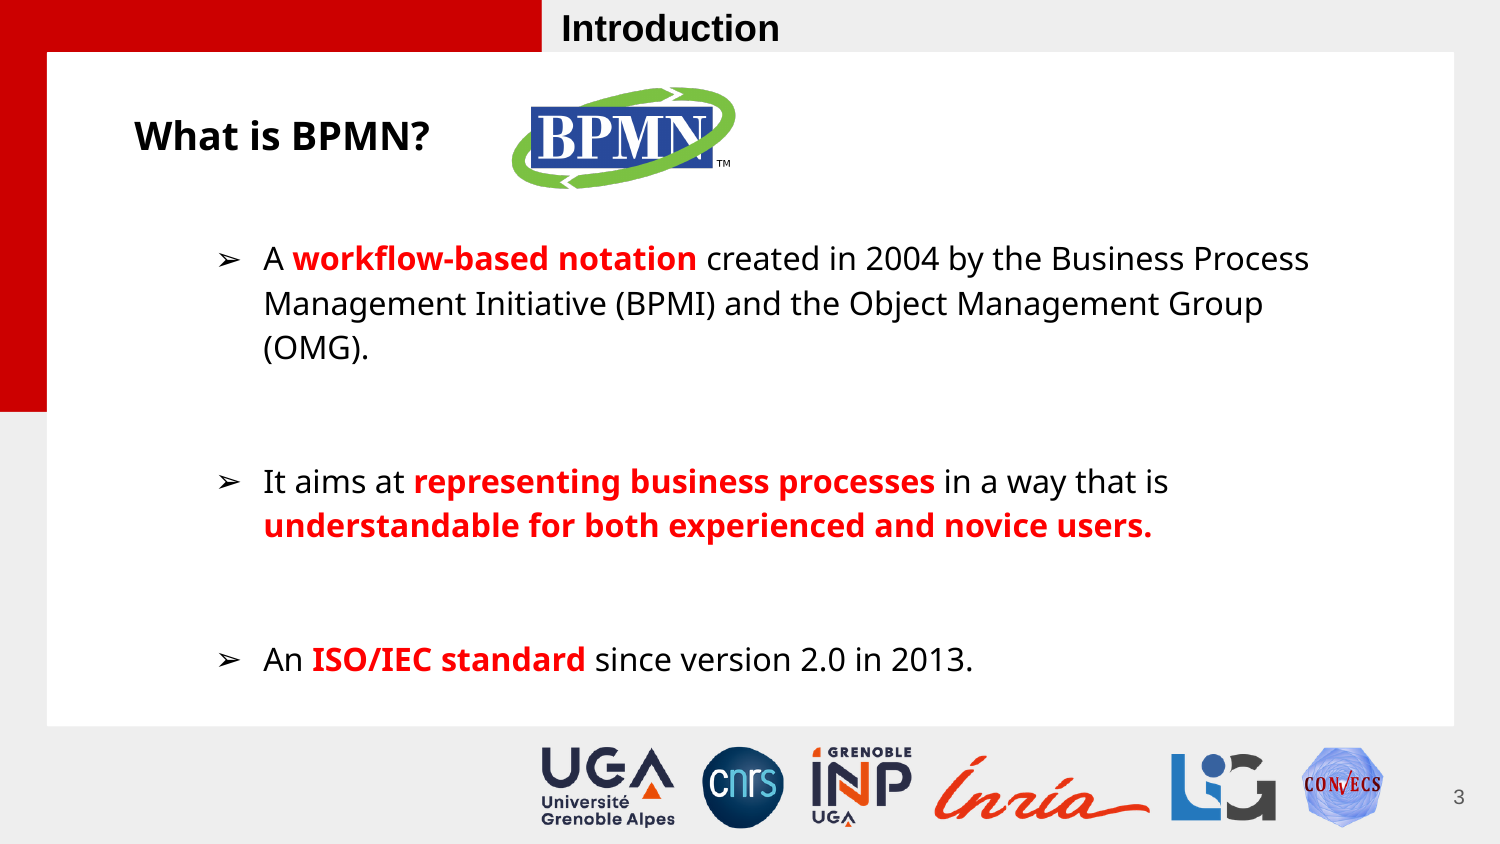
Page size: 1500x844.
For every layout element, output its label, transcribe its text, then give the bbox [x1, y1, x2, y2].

slide_number <numéro> [1389, 764, 1480, 830]
text_box What is BPMN? A workflow-based notation created in 2004 by the Business Process Management Initiative (BPMI) and the Object Management Group (OMG). It aims at representing business processes in a way that is understandable for both experienced and novice users. An ISO/IEC standard since version 2.0 in 2013. [119, 88, 1381, 744]
text_box Introduction [546, 0, 1441, 55]
picture [0, 0, 1500, 844]
